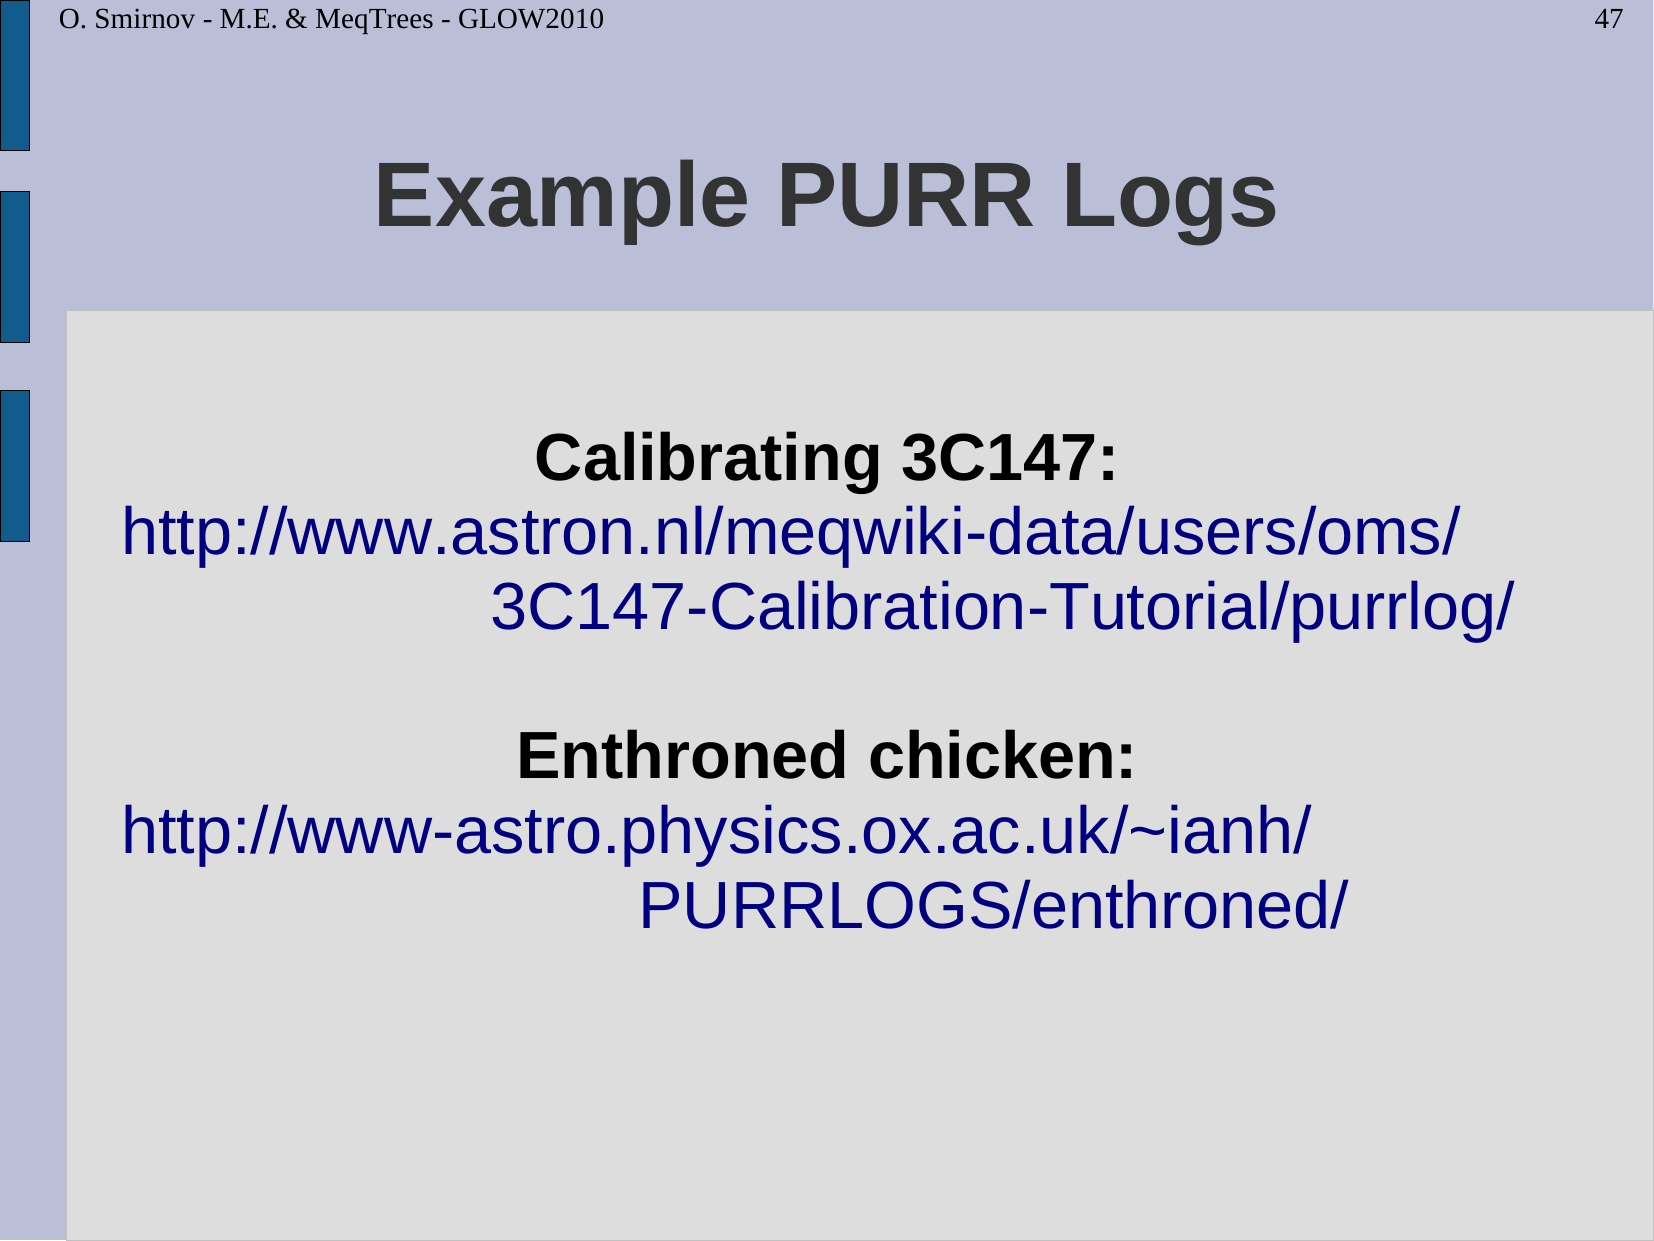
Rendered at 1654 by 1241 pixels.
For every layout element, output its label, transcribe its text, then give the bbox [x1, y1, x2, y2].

list Calibrating 3C147: http://www.astron.nl/meqwiki-data/users/oms/ 3C147-Calibration-Tutorial/purrlog/ Enthroned chicken: http://www-astro.physics.ox.ac.uk/~ianh/ PURRLOGS/enthroned/ [121, 344, 1534, 1164]
title Example PURR Logs [121, 91, 1534, 299]
